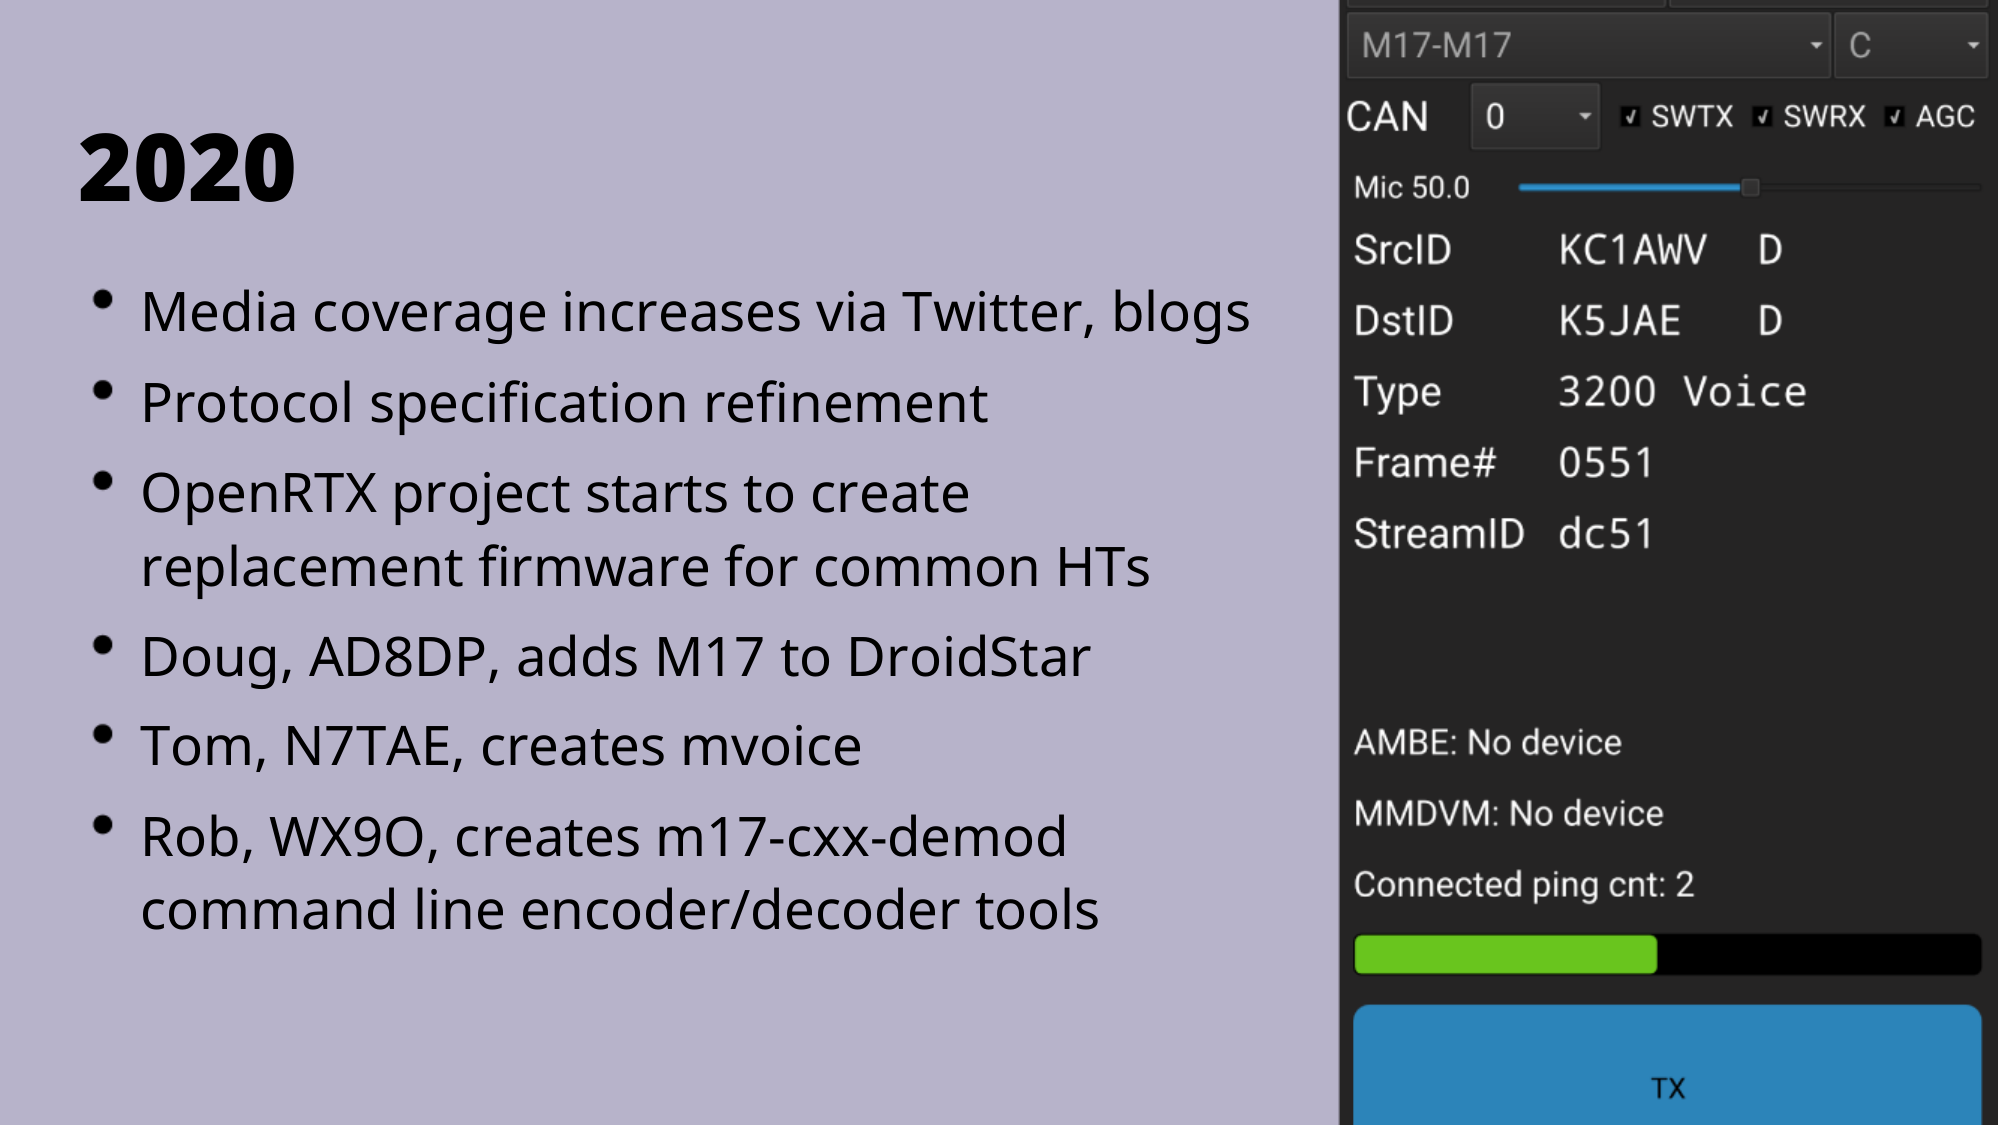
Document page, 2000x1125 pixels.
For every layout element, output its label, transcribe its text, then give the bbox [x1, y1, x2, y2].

text_box OpenRTX project starts to create [140, 454, 939, 510]
text_box Media coverage increases via Twitter, blogs [140, 273, 1188, 328]
text_box command line encoder/decoder tools [140, 871, 1041, 927]
text_box Rob, WX9O, creates m17-cxx-demod [140, 798, 1043, 853]
text_box Tom, N7TAE, creates mvoice [140, 707, 838, 763]
text_box Doug, AD8DP, adds M17 to DroidStar [140, 618, 1064, 674]
text_box 2020 [78, 101, 297, 195]
text_box Protocol specification refinement [140, 363, 941, 419]
text_box replacement firmware for common HTs [140, 527, 1089, 583]
picture [0, 0, 1998, 1125]
